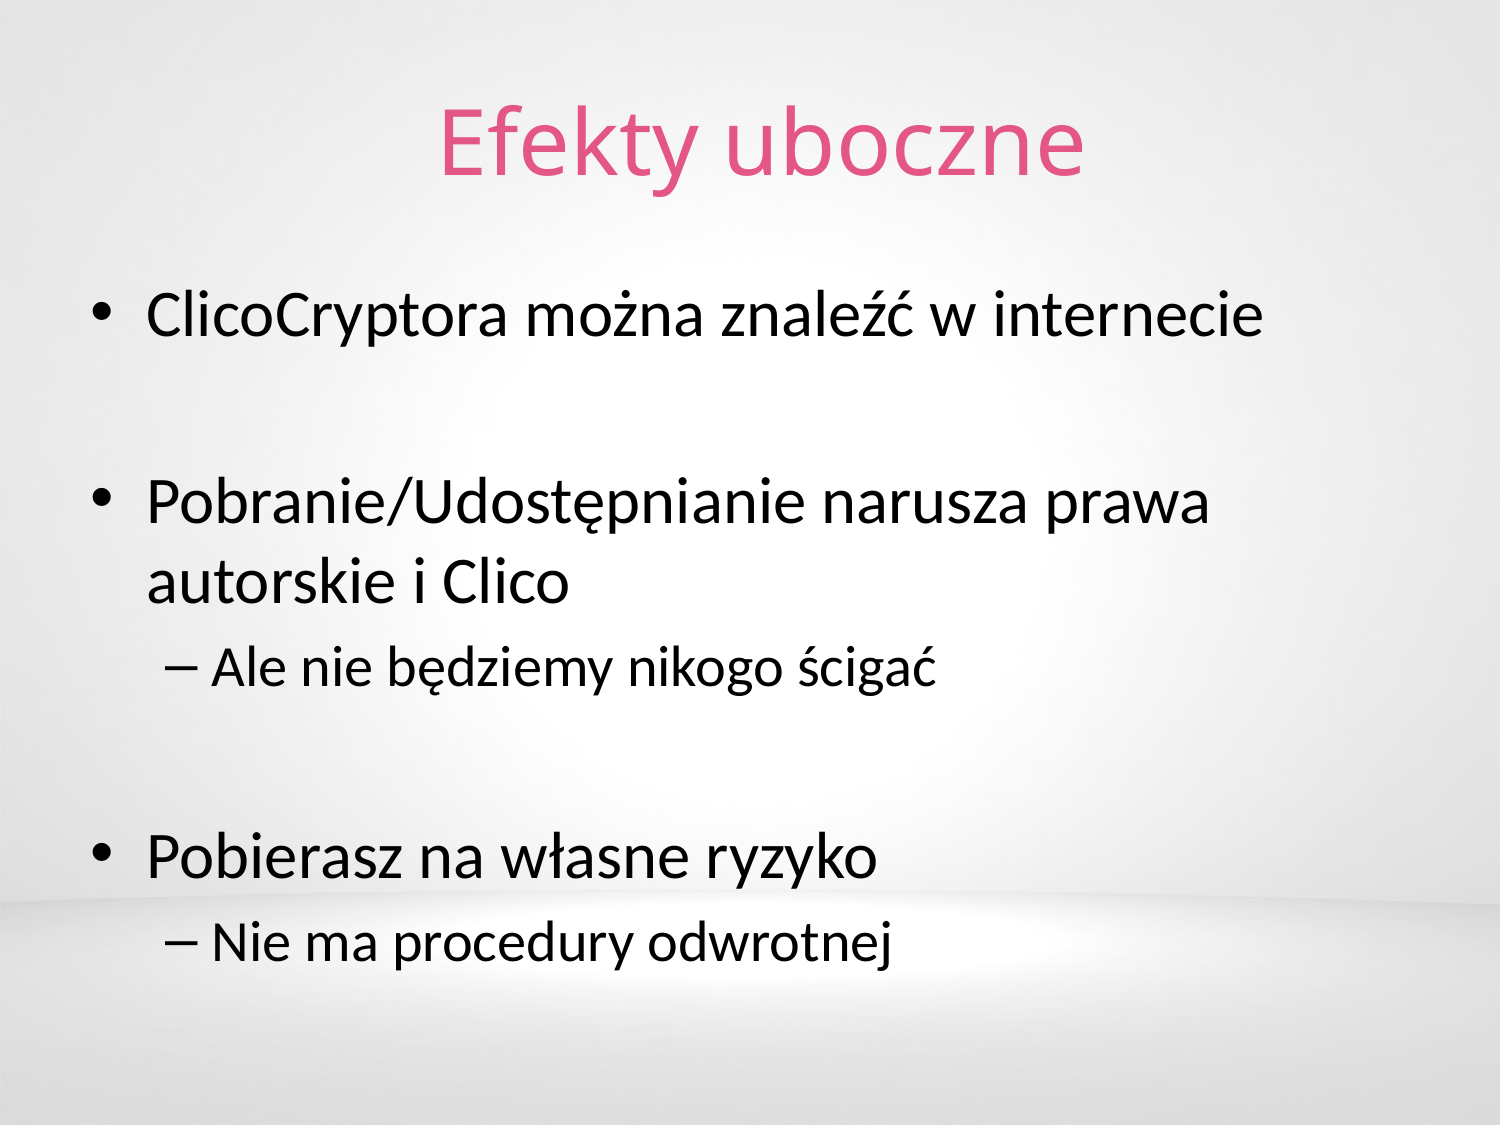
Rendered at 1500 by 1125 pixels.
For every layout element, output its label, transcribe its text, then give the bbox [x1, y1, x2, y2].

title Efekty uboczne [75, 45, 1425, 233]
picture [0, 0, 1500, 1125]
list ClicoCryptora można znaleźć w internecie Pobranie/Udostępnianie narusza prawa autorskie i Clico Ale nie będziemy nikogo ścigać Pobierasz na własne ryzyko Nie ma procedury odwrotnej [75, 262, 1425, 1083]
